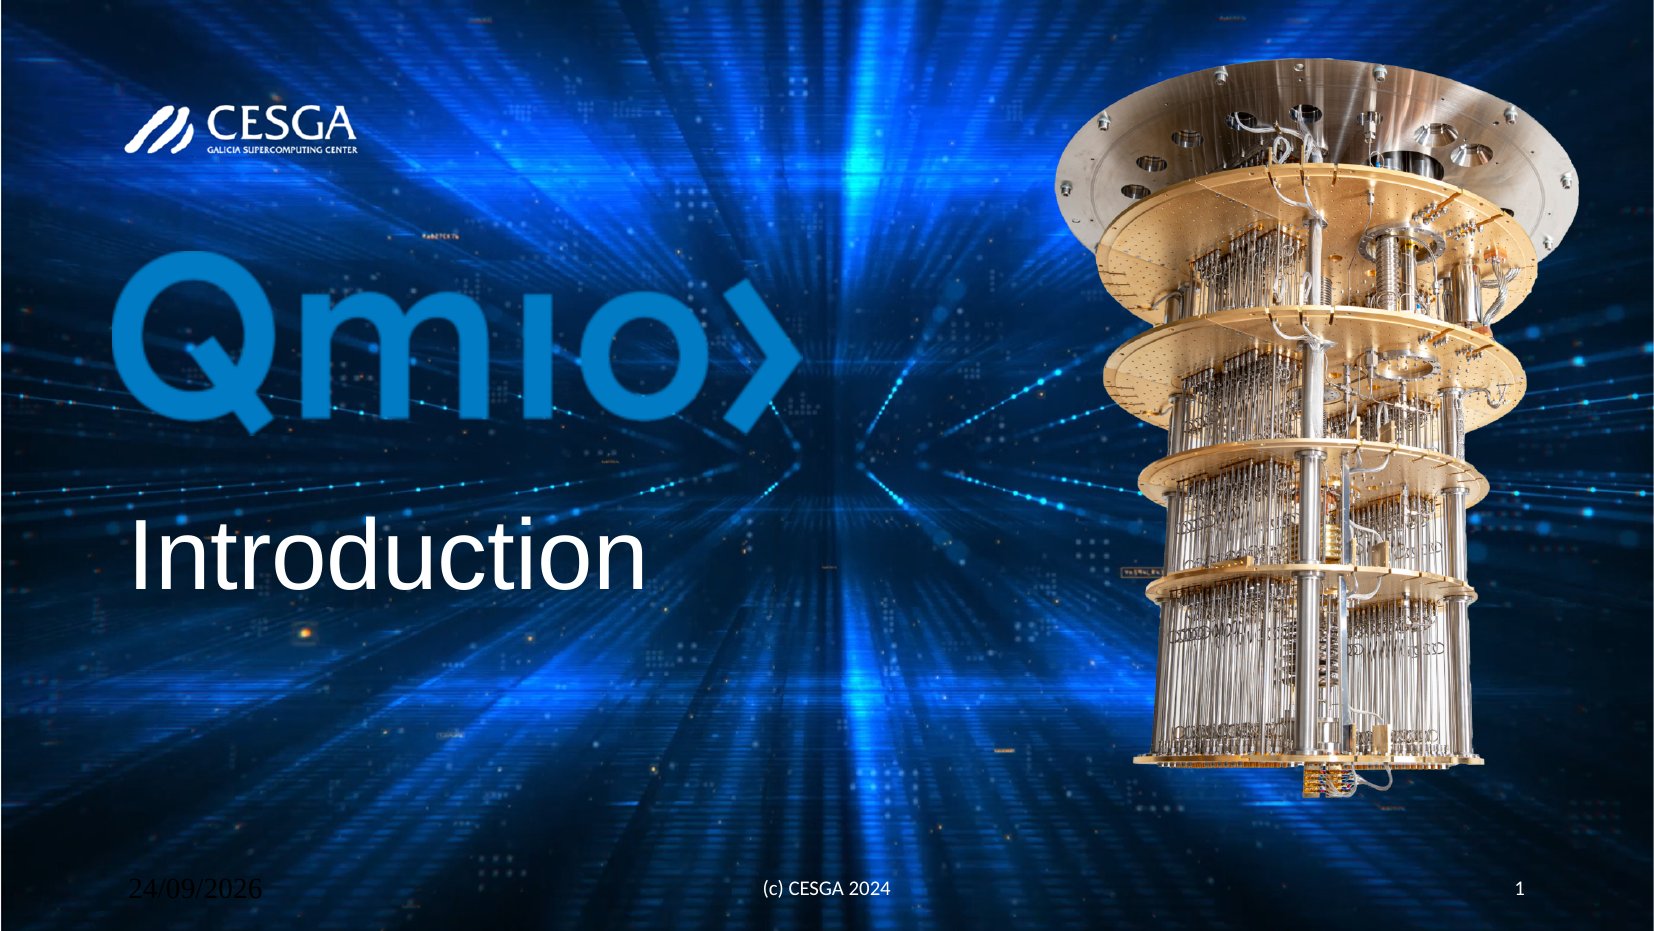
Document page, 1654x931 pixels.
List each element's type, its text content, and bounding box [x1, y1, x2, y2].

title Introduction [112, 231, 1054, 619]
picture [0, 0, 1654, 931]
